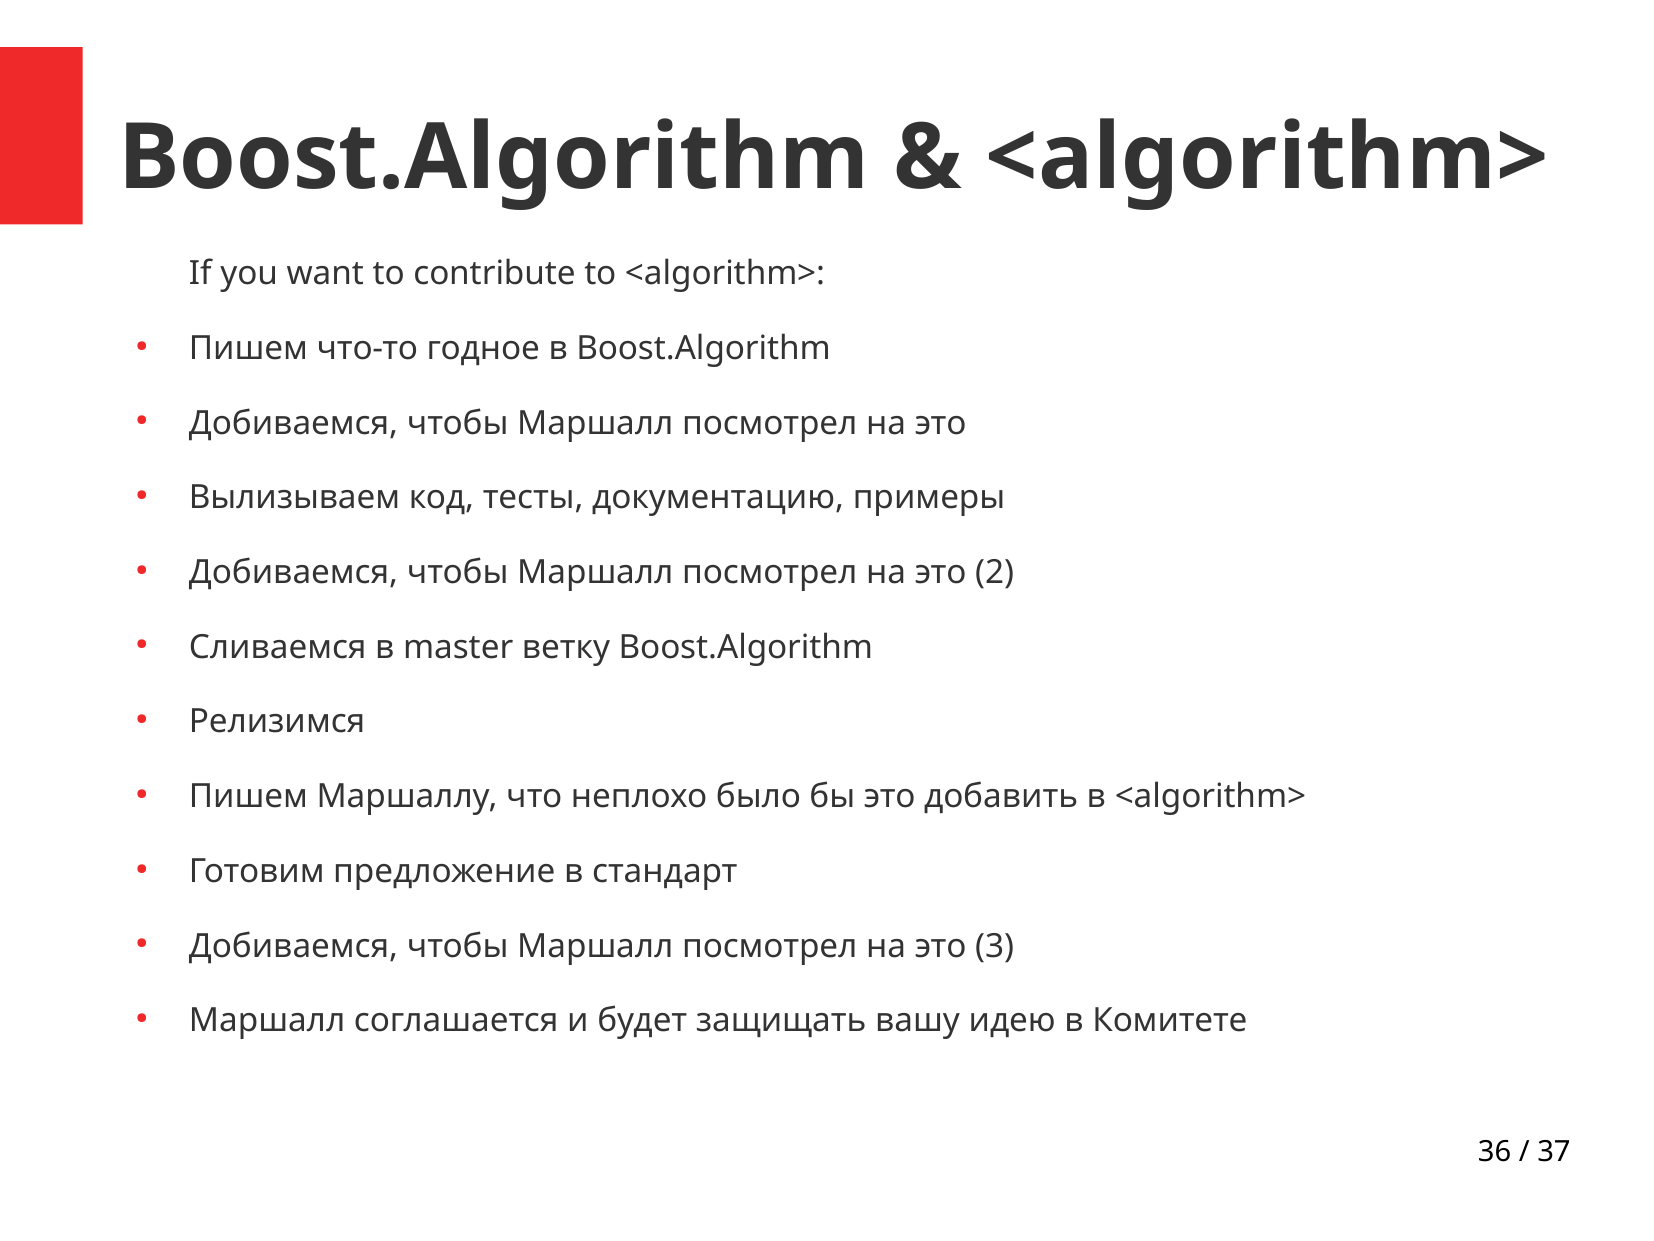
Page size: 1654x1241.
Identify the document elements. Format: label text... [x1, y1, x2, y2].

title Boost.Algorithm & <algorithm> [118, 49, 1571, 257]
list If you want to contribute to <algorithm>: Пишем что-то годное в Boost.Algorithm Добиваемся, чтобы Маршалл посмотрел на это Вылизываем код, тесты, документацию, примеры Добиваемся, чтобы Маршалл посмотрел на это (2) Сливаемся в master ветку Boost.Algorithm Релизимся Пишем Маршаллу, что неплохо было бы это добавить в <algorithm> Готовим предложение в стандарт Добиваемся, чтобы Маршалл посмотрел на это (3) Маршалл соглашается и будет защищать вашу идею в Комитете [118, 249, 1536, 1123]
